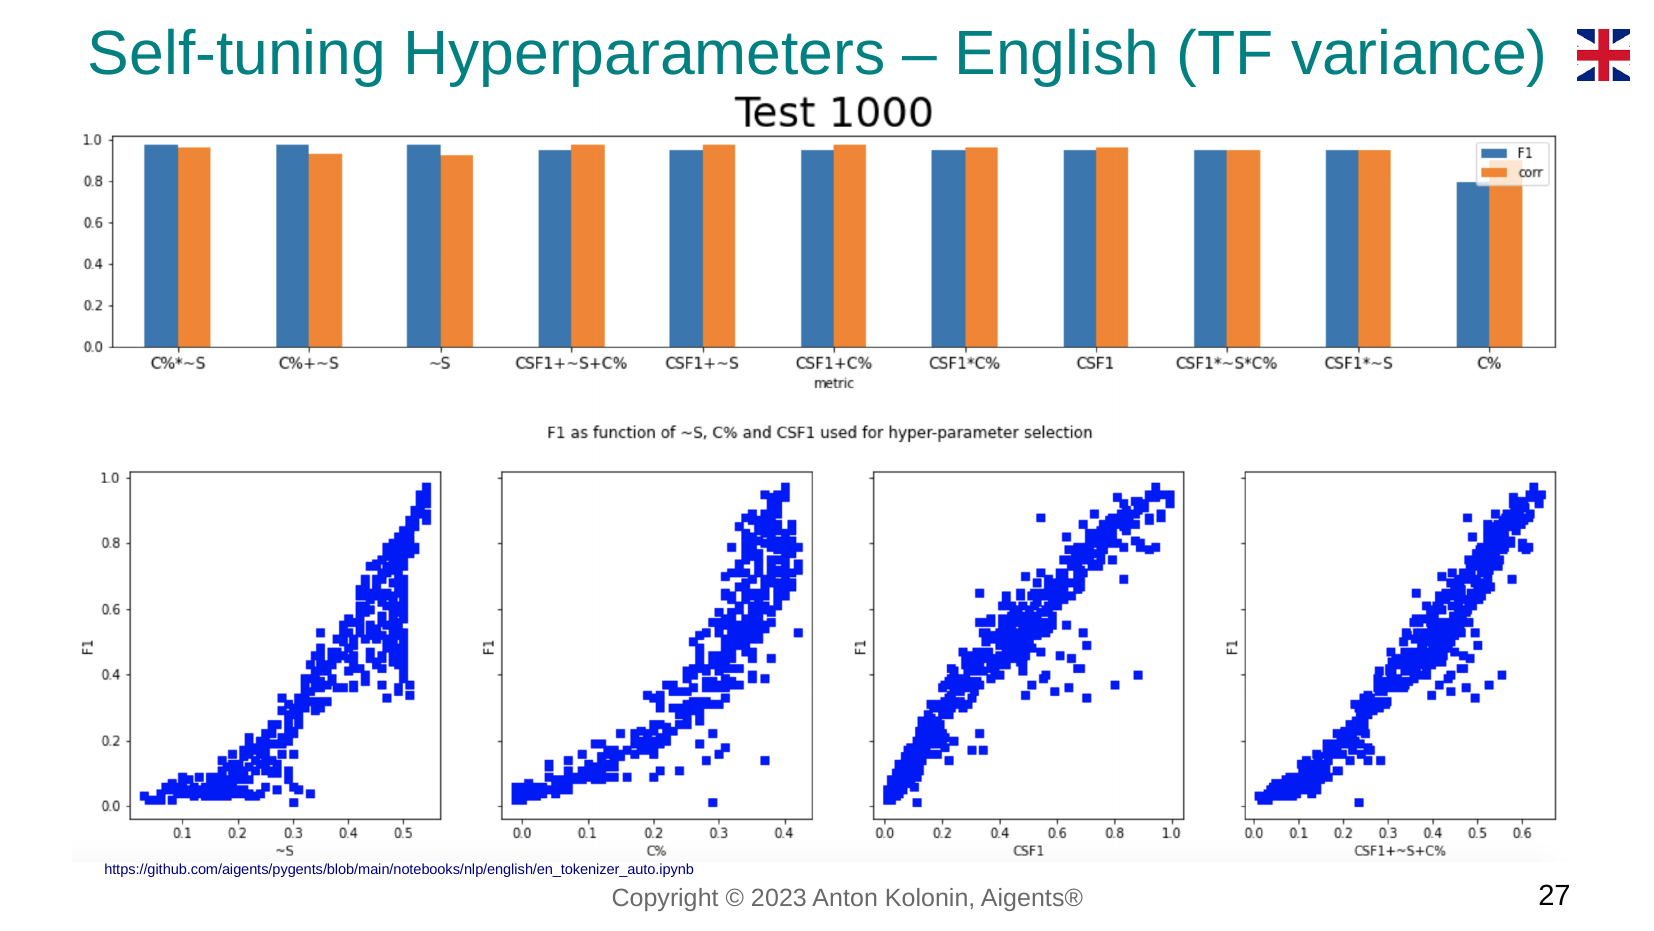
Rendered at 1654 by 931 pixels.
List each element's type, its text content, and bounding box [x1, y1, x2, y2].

picture [72, 87, 1569, 862]
text_box https://github.com/aigents/pygents/blob/main/notebooks/nlp/english/en_tokenizer_auto.ipynb [89, 853, 709, 886]
text_box Self-tuning Hyperparameters – English (TF variance) [0, 0, 1630, 106]
picture [1577, 29, 1630, 81]
